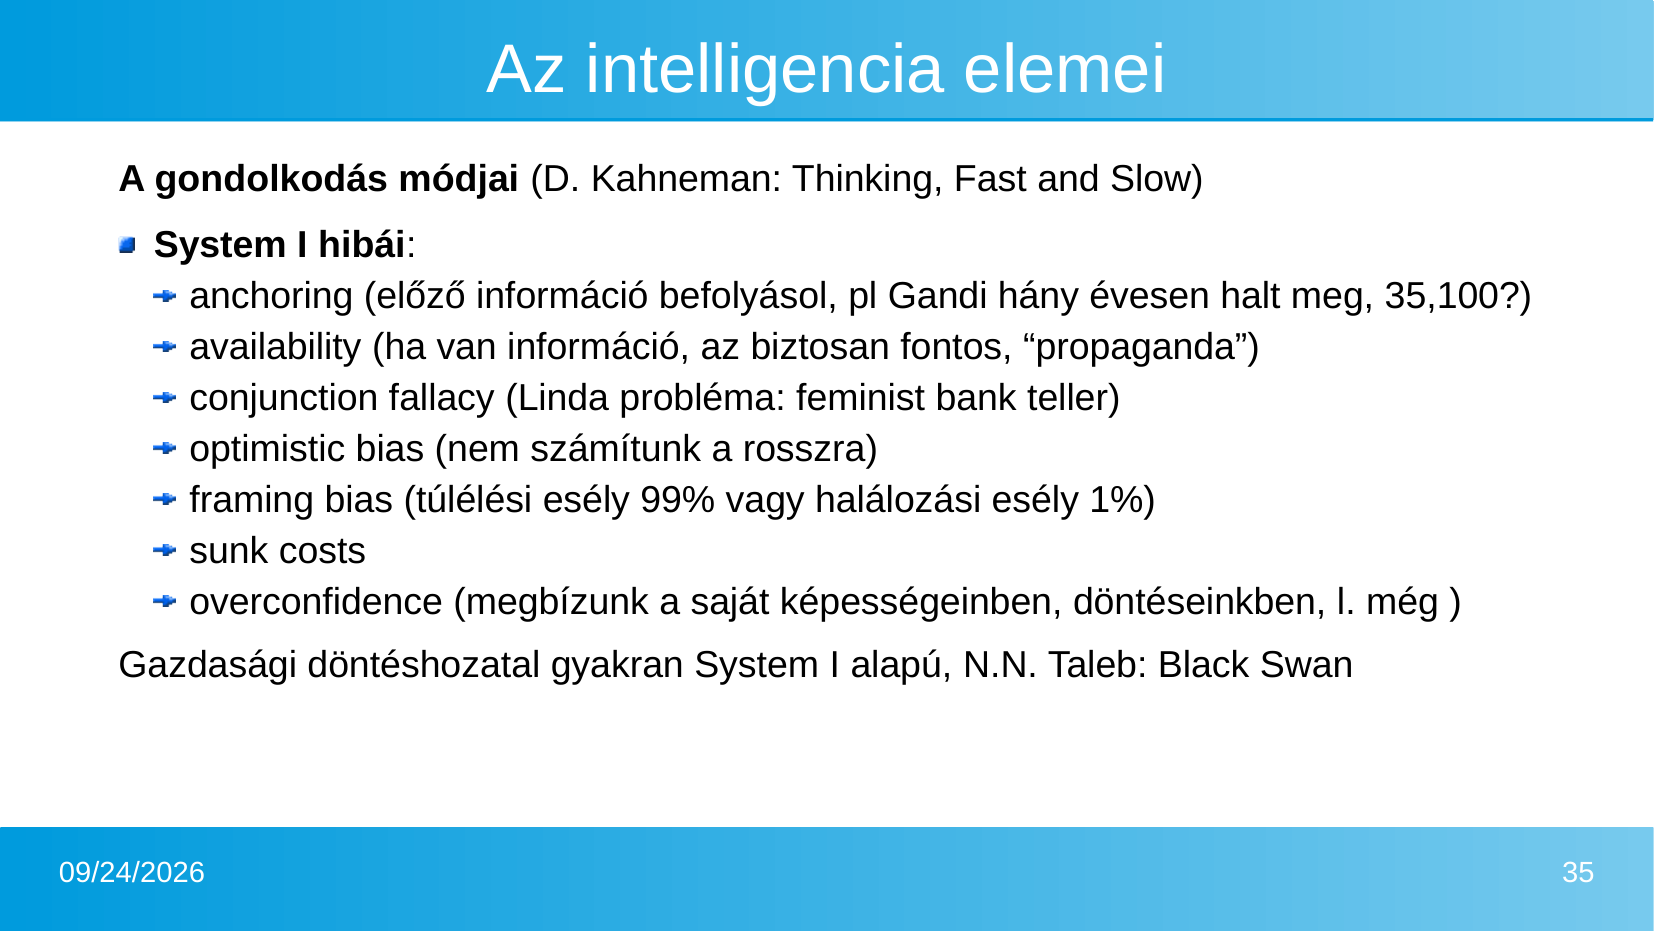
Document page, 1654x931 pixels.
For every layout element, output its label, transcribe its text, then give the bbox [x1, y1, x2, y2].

title Az intelligencia elemei [59, 29, 1595, 108]
text_box A gondolkodás módjai (D. Kahneman: Thinking, Fast and Slow) System I hibái: anchoring (előző információ befolyásol, pl Gandi hány évesen halt meg, 35,100?) availability (ha van információ, az biztosan fontos, “propaganda”) conjunction fallacy (Linda probléma: feminist bank teller) optimistic bias (nem számítunk a rosszra) framing bias (túlélési esély 99% vagy halálozási esély 1%) sunk costs overconfidence (megbízunk a saját képességeinben, döntéseinkben, l. még ) Gazdasági döntéshozatal gyakran System I alapú, N.N. Taleb: Black Swan [103, 150, 1600, 774]
